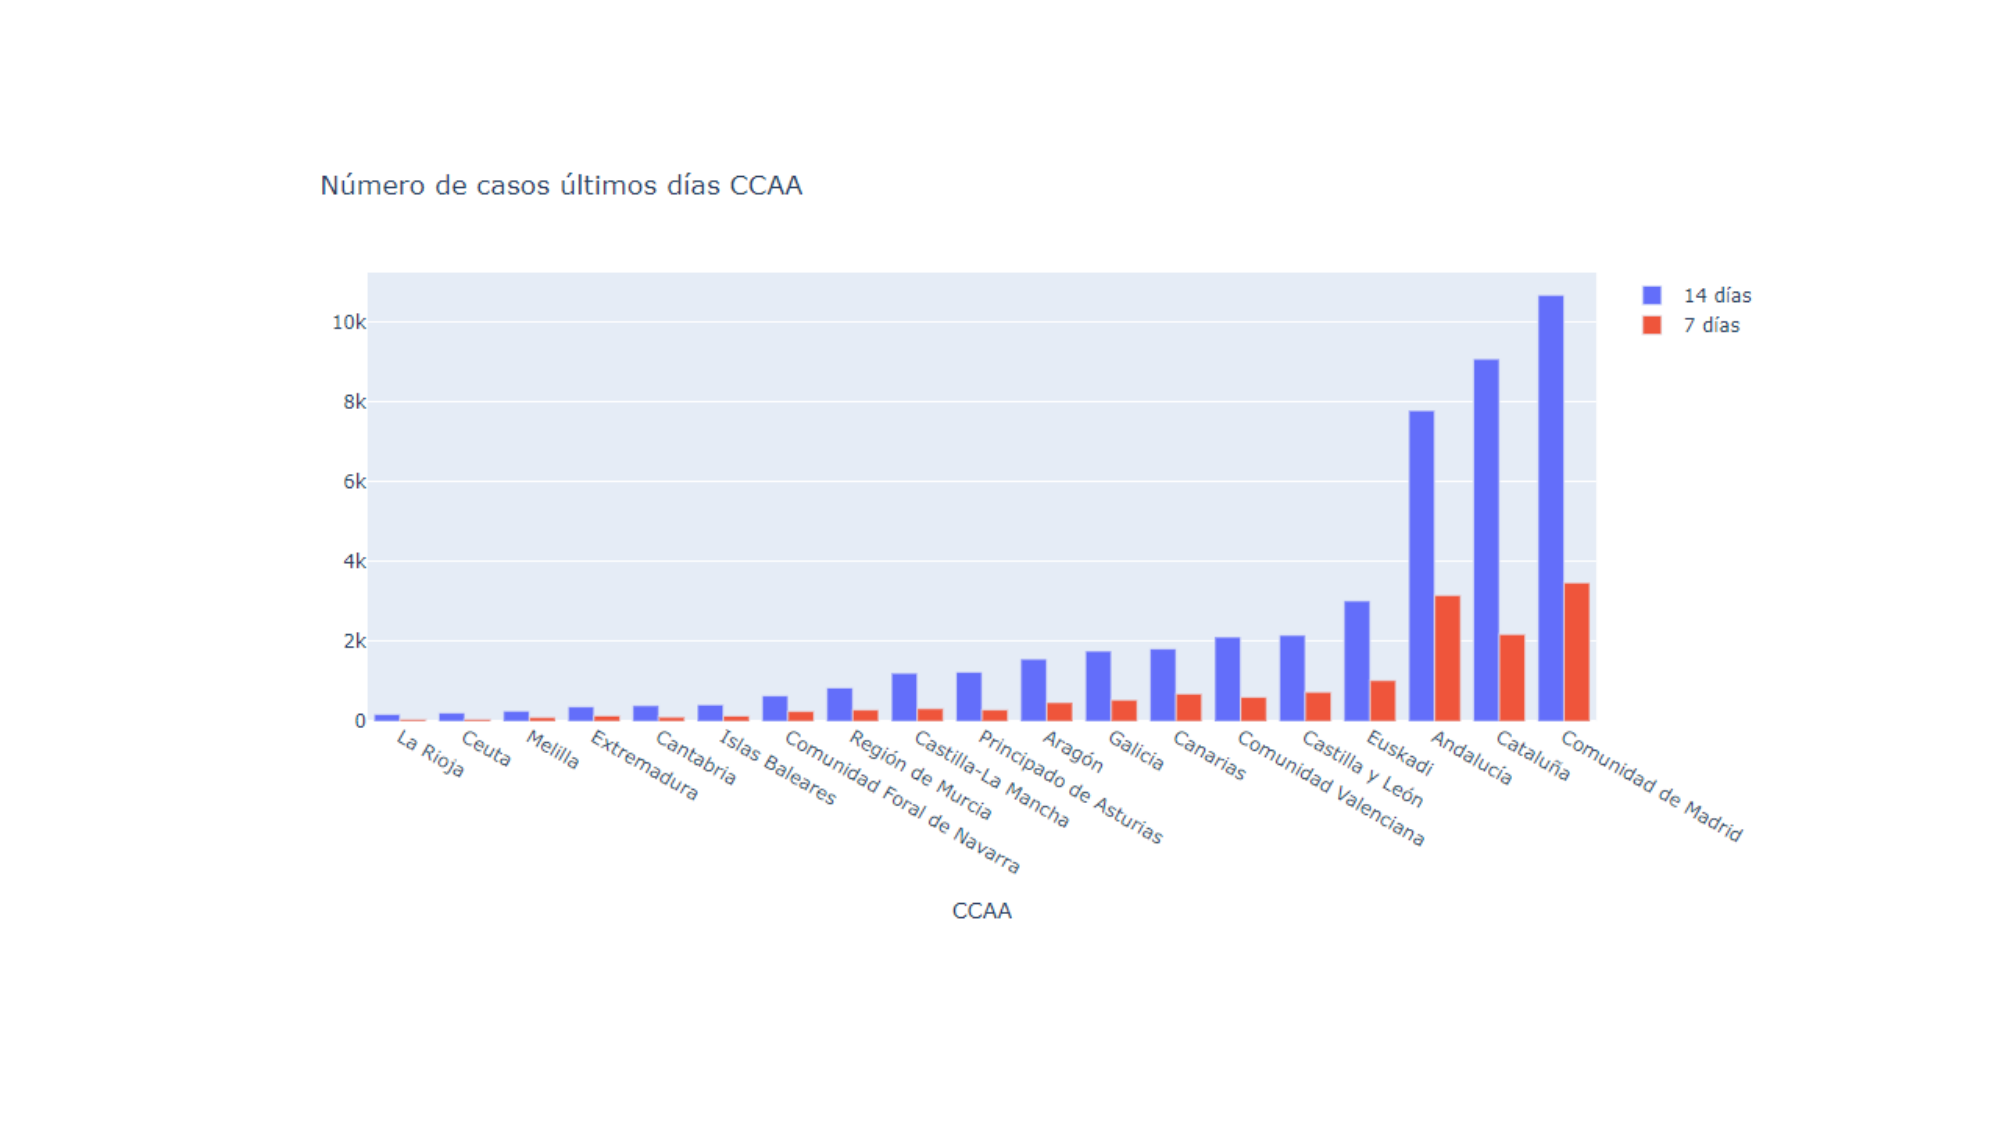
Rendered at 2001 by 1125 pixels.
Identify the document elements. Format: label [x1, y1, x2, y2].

picture [307, 151, 1773, 939]
